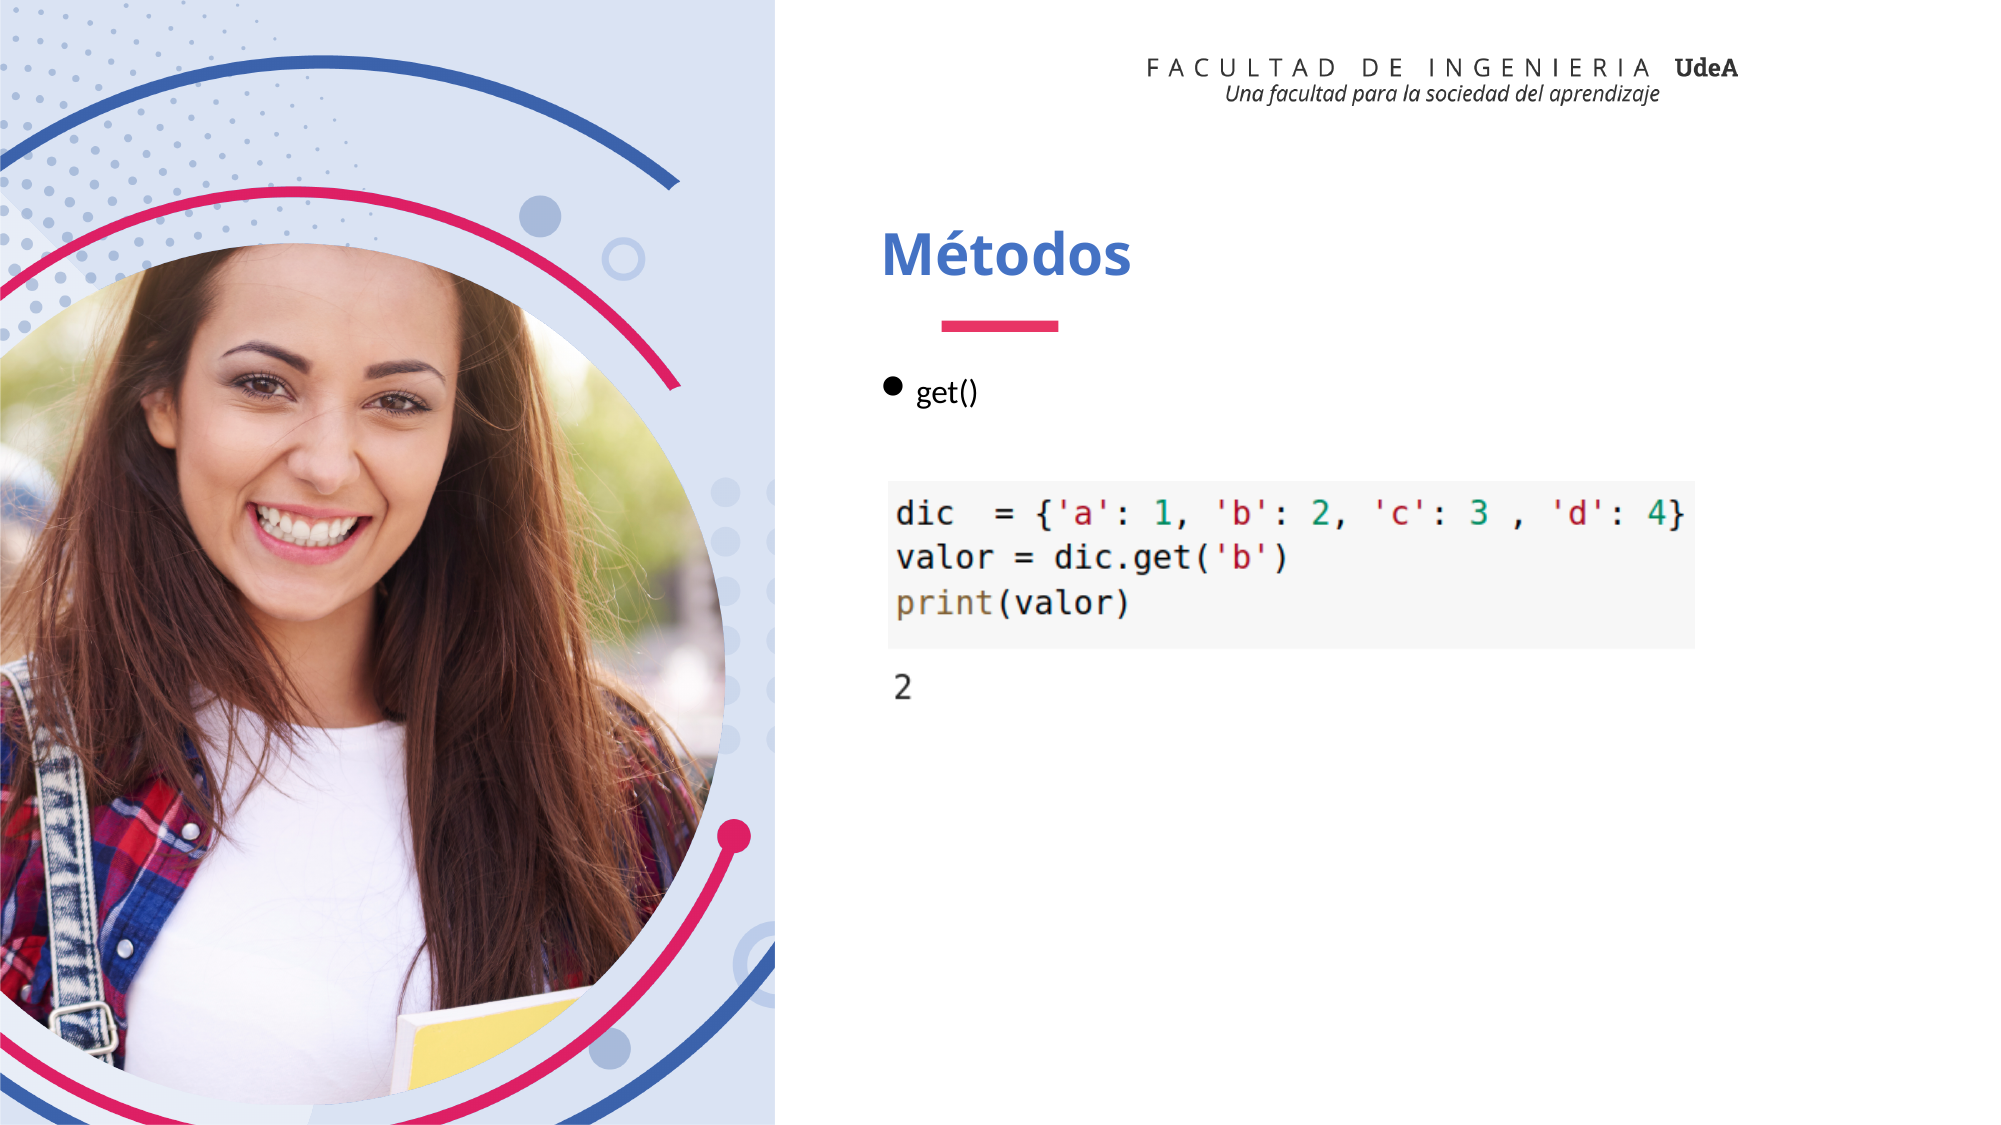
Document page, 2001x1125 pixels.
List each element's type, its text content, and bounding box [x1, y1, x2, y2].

picture [1148, 57, 1738, 106]
text_box get() [865, 362, 1306, 418]
picture [0, 0, 775, 1125]
picture [888, 481, 1695, 715]
text_box Métodos [865, 201, 1329, 312]
